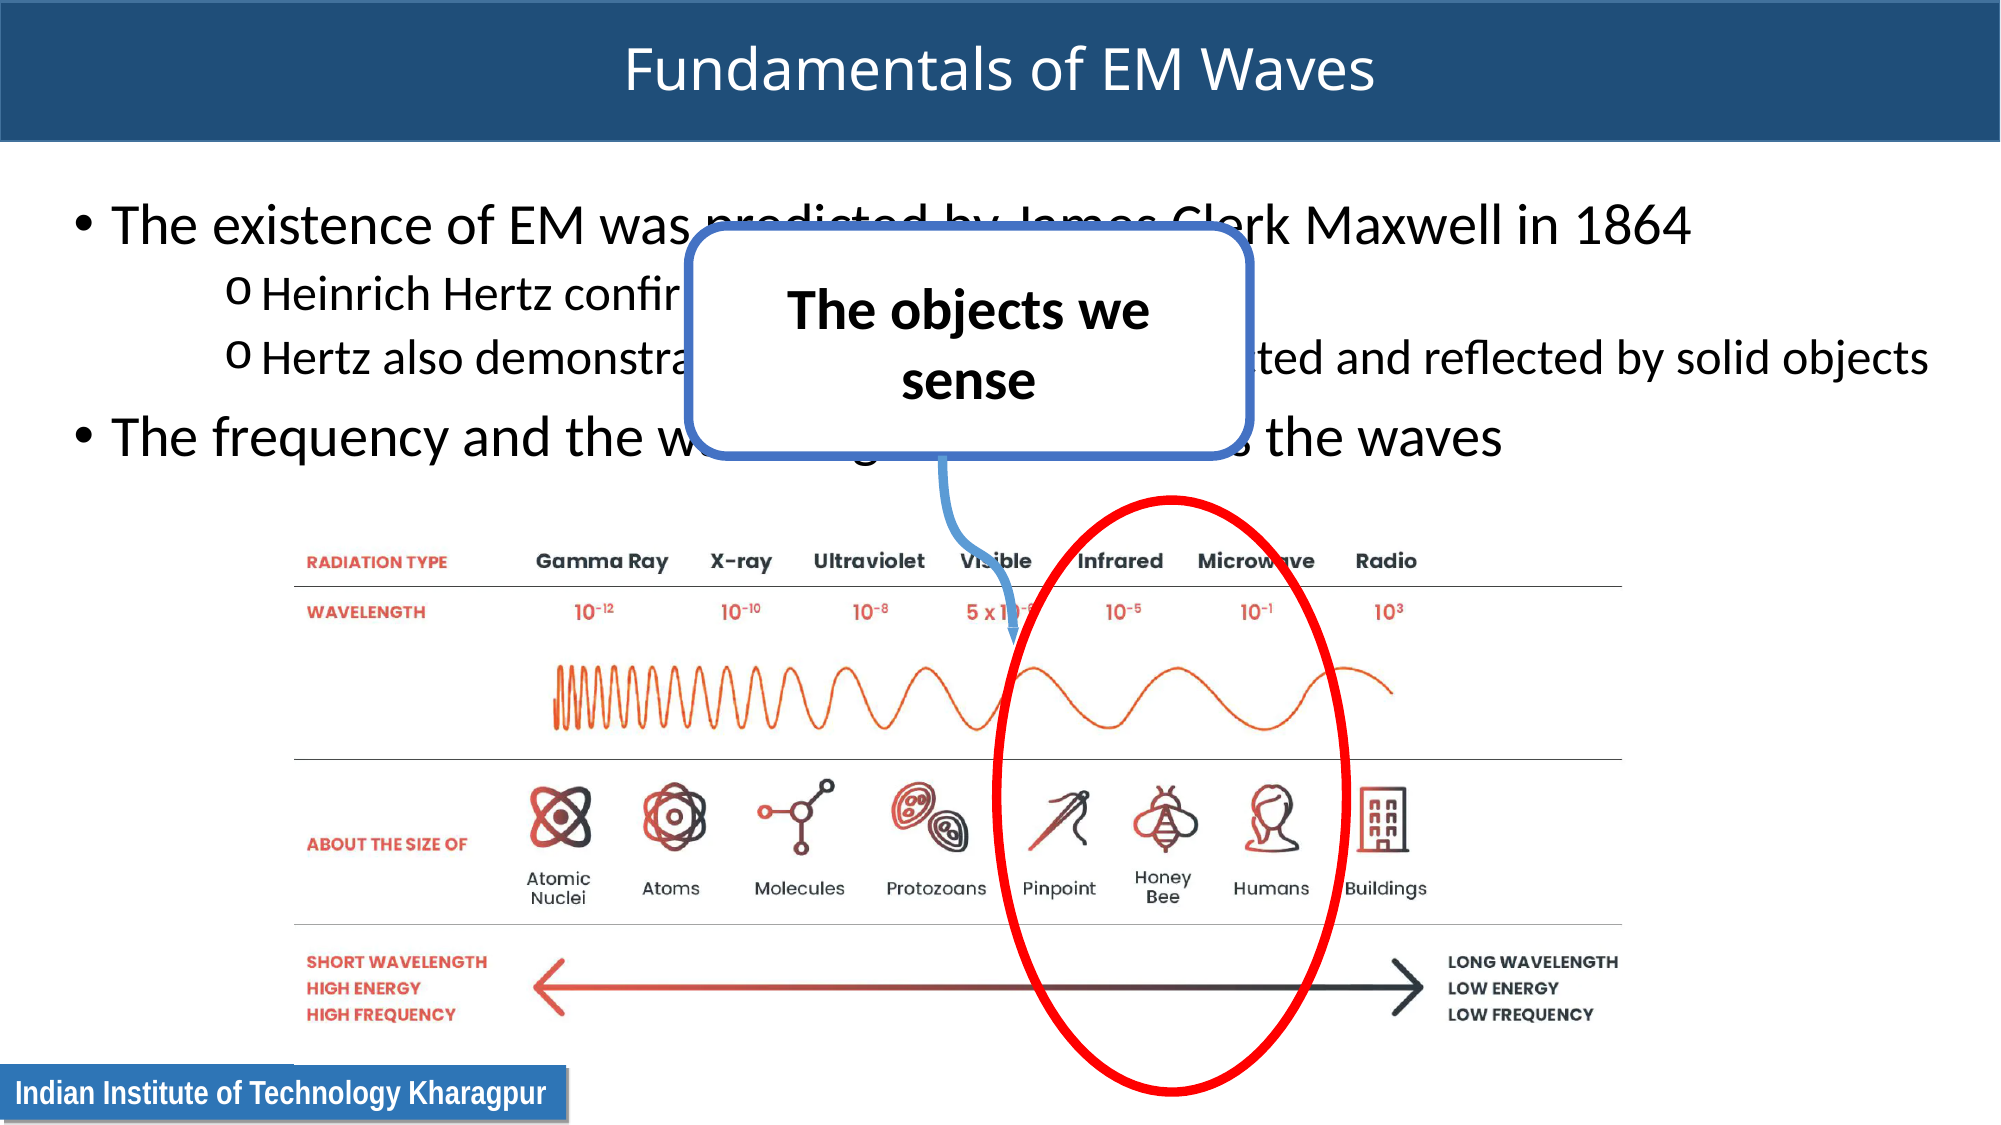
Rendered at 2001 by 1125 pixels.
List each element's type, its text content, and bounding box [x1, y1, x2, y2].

text_box The objects we sense [688, 225, 1251, 457]
list The existence of EM was predicted by James Clerk Maxwell in 1864 Heinrich Hertz confirmed the same in 1887 Hertz also demonstrated that EM waves are affected and reflected by solid objects The frequency and the wavelength characterizes the waves [58, 186, 1954, 1065]
picture [1002, 533, 1341, 1065]
title Fundamentals of EM Waves [0, 1, 2000, 141]
picture [294, 533, 1089, 1065]
picture [1254, 533, 1656, 1065]
